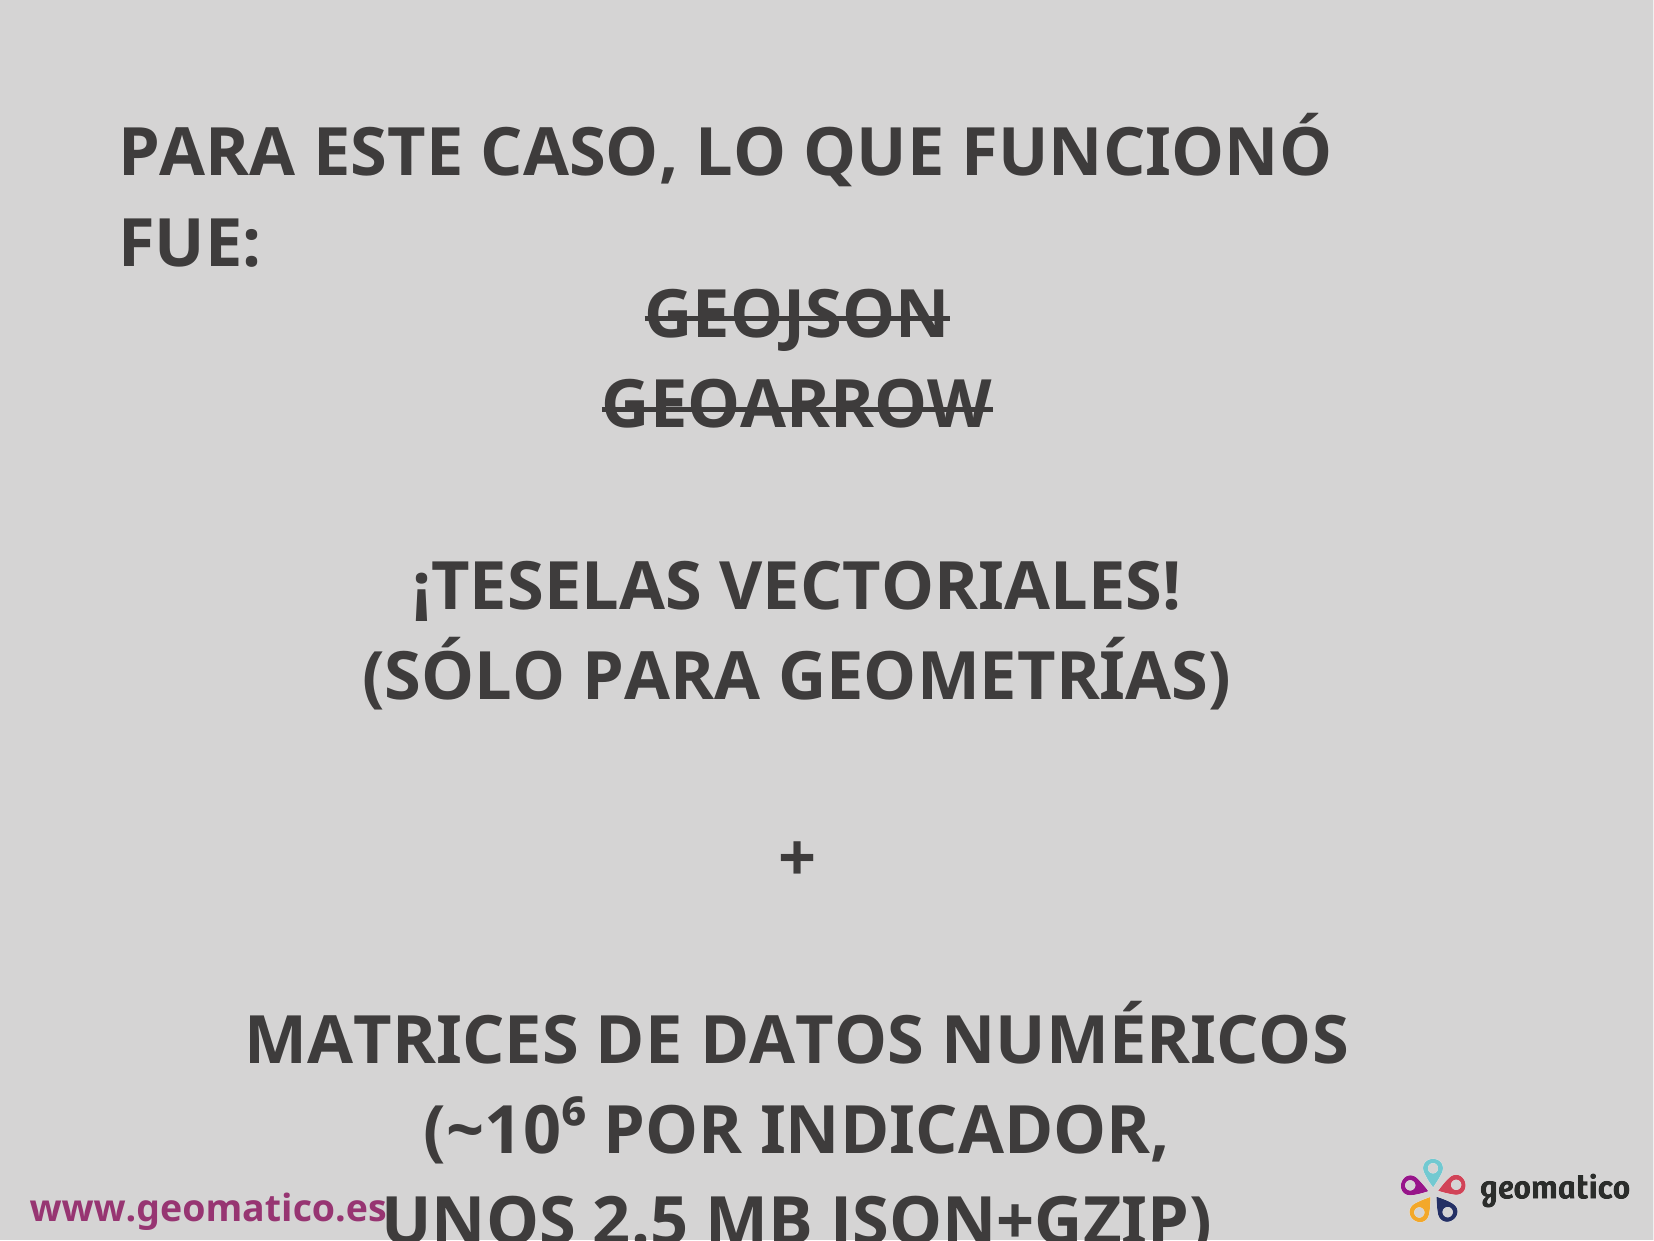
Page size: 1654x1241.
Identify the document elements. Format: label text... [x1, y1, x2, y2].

text_box Geojson Geoarrow ¡Teselas vectoriales! (sólo para geometrías) + Matrices de datos numéricos (~10⁶ por indicador, unos 2.5 MB JSON+GZIP) [29, 265, 1565, 1177]
text_box Para este caso, lo que funcionó fue: [118, 104, 1418, 223]
picture [1389, 1152, 1642, 1229]
